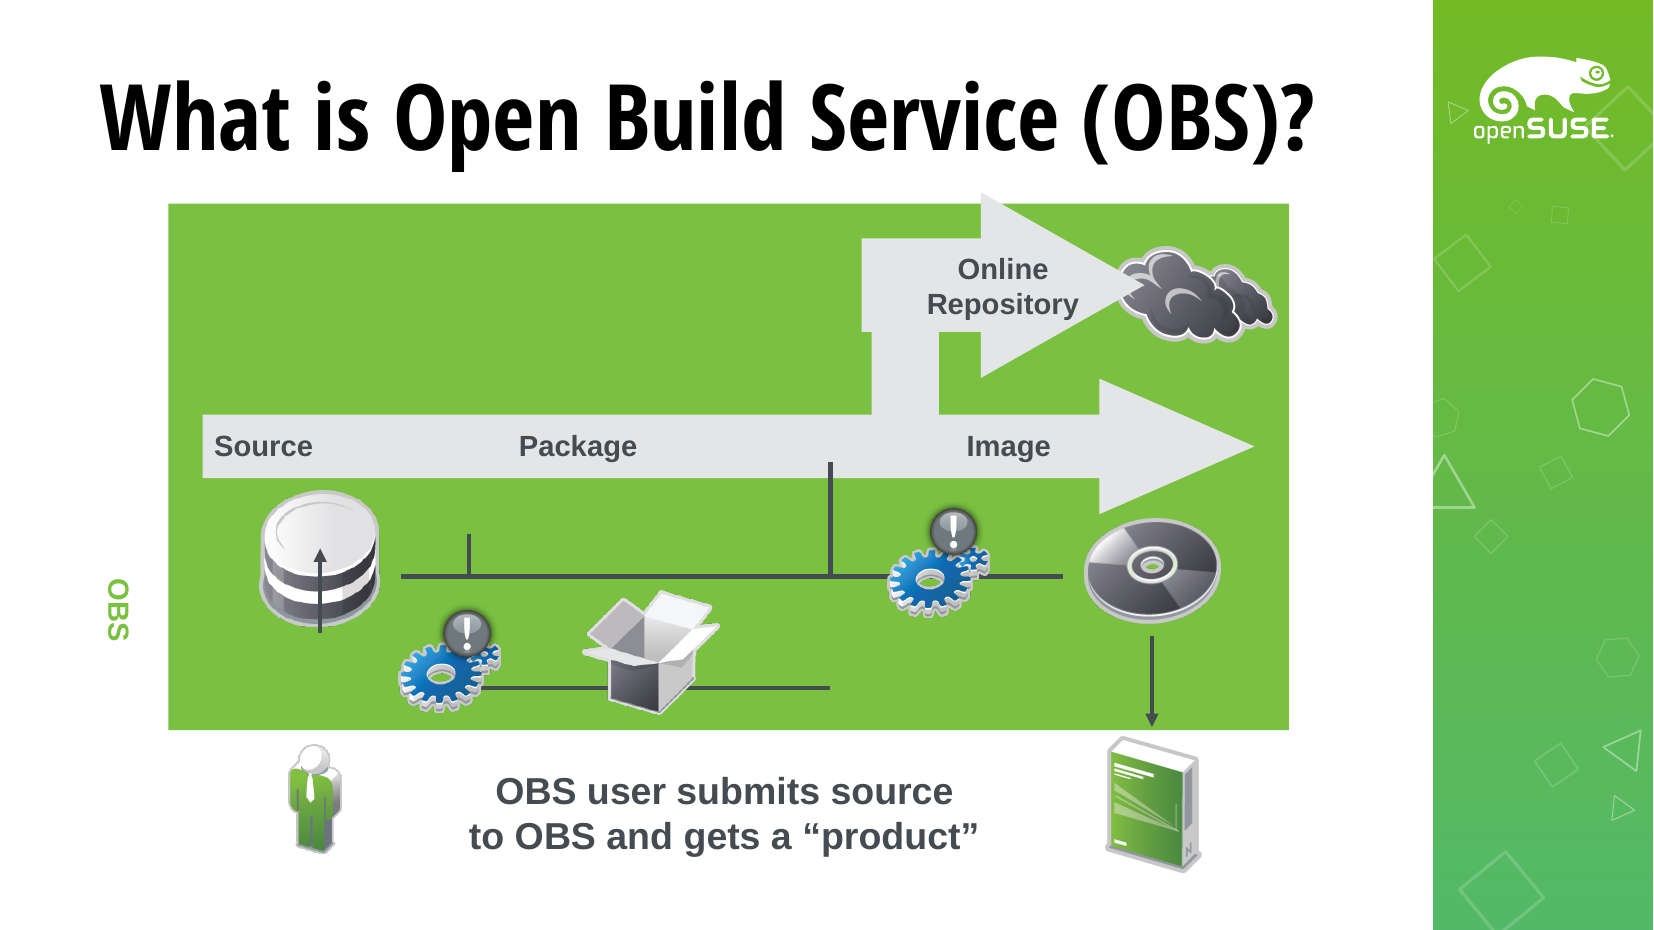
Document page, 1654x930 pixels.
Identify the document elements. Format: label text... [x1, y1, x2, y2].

title What is Open Build Service (OBS)? [82, 37, 1336, 193]
picture [887, 497, 990, 618]
picture [259, 490, 380, 627]
text_box OBS user submits source to OBS and gets a “product” [447, 759, 1002, 875]
picture [1105, 736, 1202, 873]
picture [582, 590, 720, 715]
text_box Online Repository [861, 192, 1145, 379]
text_box [168, 203, 1289, 731]
picture [1114, 246, 1278, 344]
picture [288, 744, 342, 854]
text_box Source Package Image [199, 419, 1156, 475]
picture [1084, 518, 1221, 624]
picture [398, 599, 502, 714]
text_box OBS [90, 559, 145, 662]
